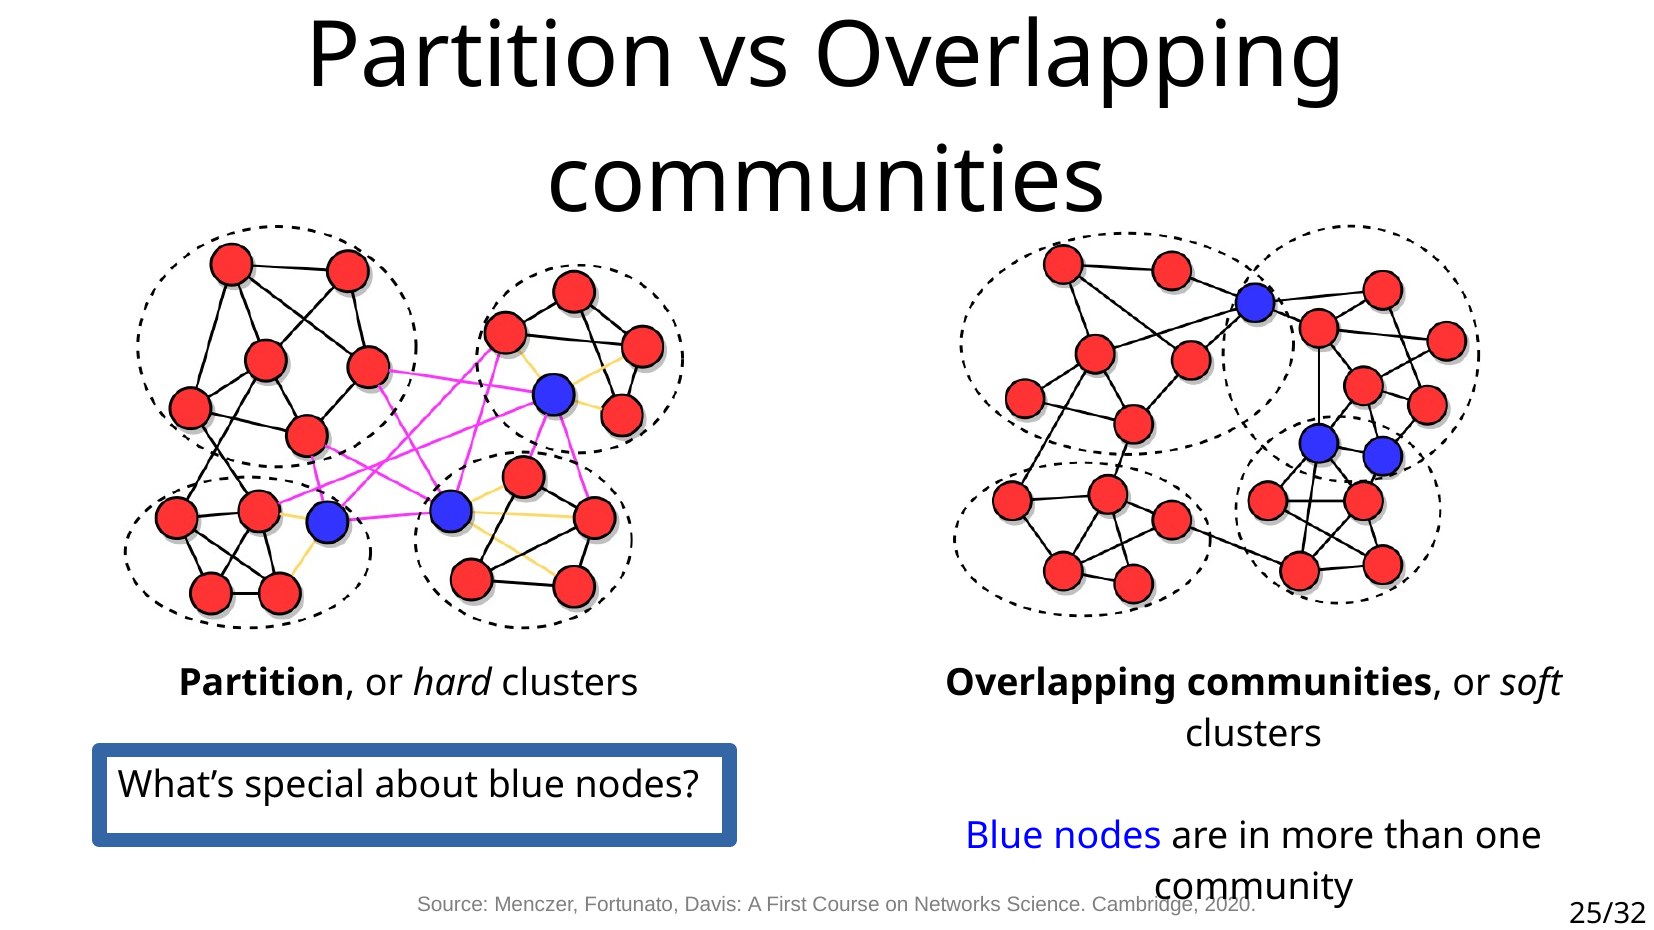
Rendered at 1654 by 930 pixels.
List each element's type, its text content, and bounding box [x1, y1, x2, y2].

picture [953, 224, 1481, 619]
text_box Overlapping communities, or soft clusters Blue nodes are in more than one community [863, 647, 1644, 828]
picture [123, 224, 685, 631]
title Partition vs Overlapping communities [82, 1, 1571, 225]
text_box Partition, or hard clusters What’s special about blue nodes? [63, 647, 754, 871]
text_box Source: Menczer, Fortunato, Davis: A First Course on Networks Science. Cambridge, 2020. [304, 885, 1370, 930]
